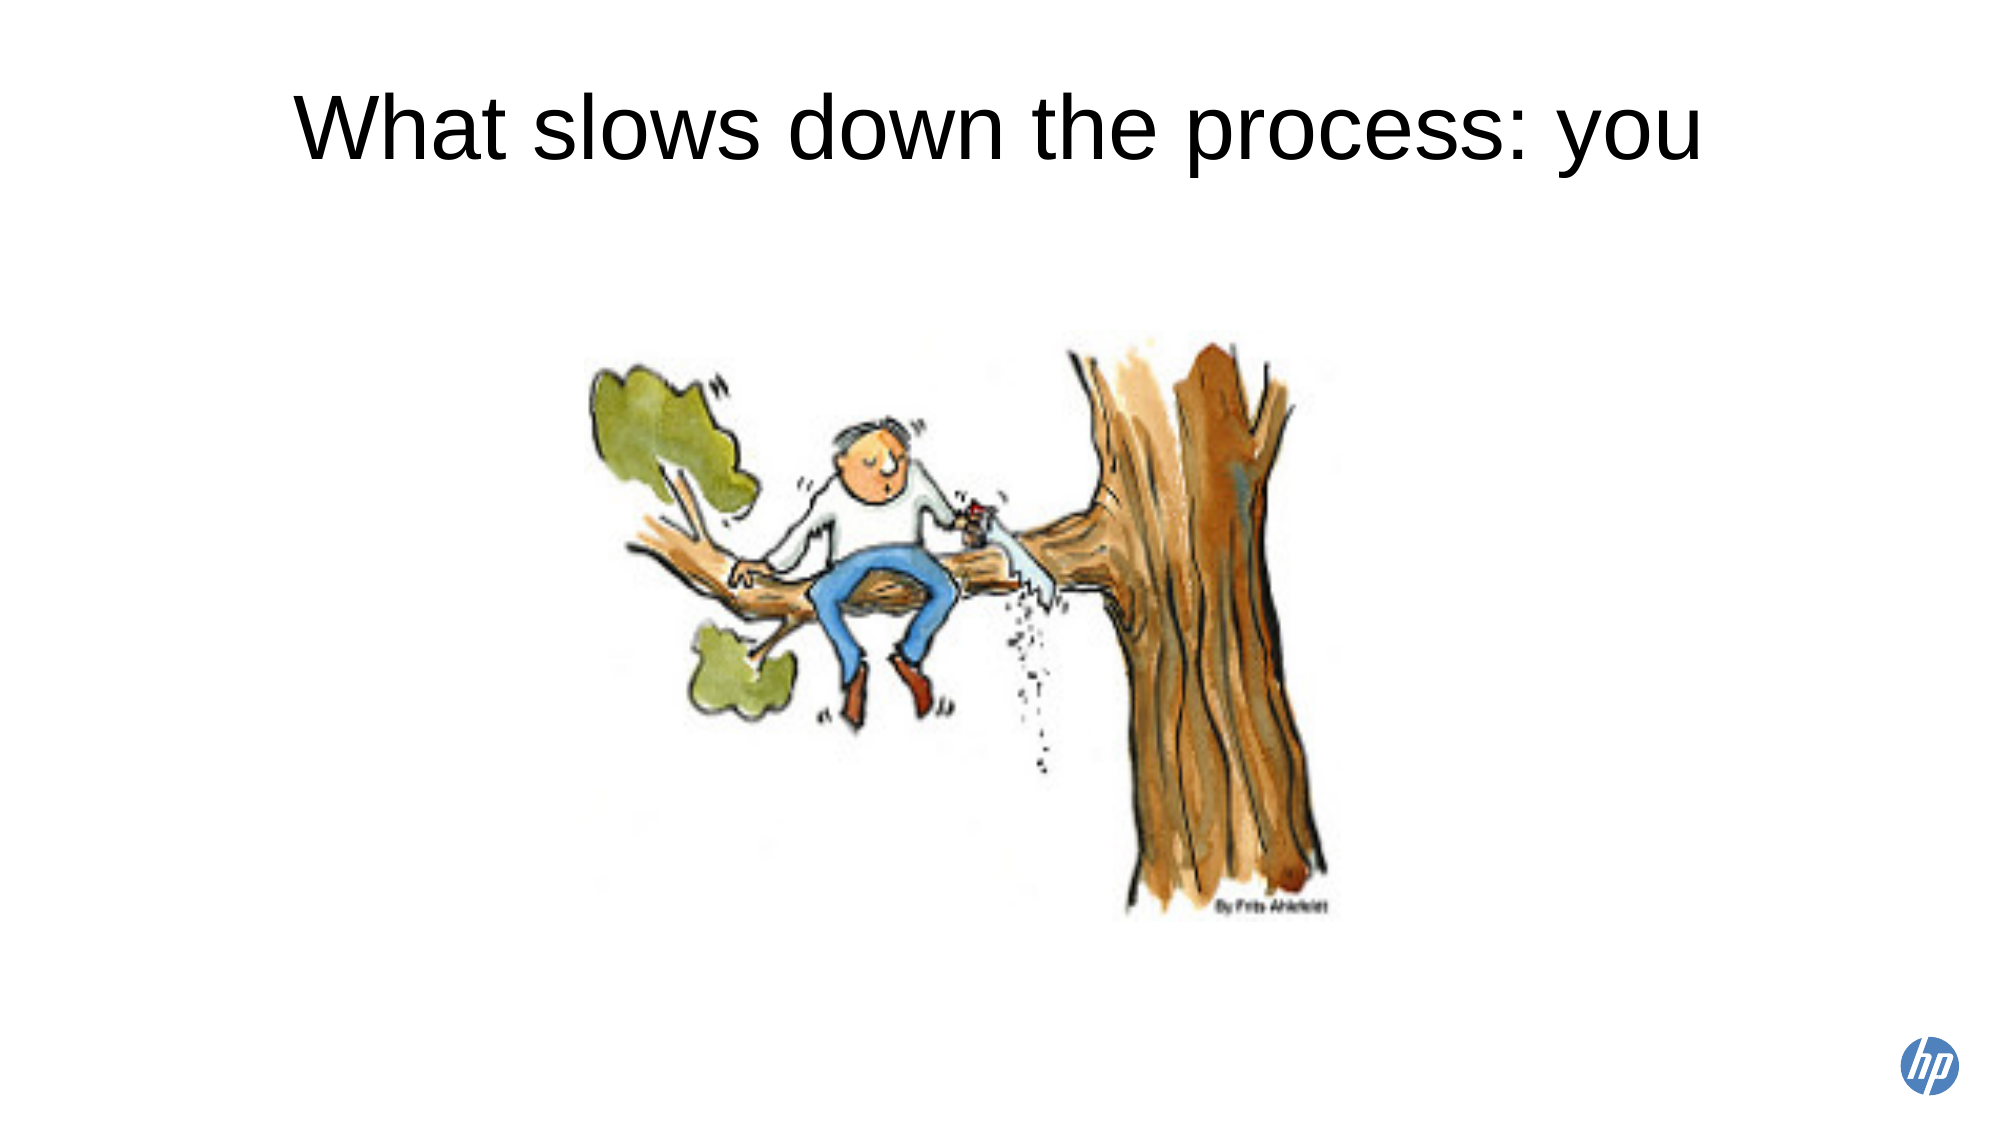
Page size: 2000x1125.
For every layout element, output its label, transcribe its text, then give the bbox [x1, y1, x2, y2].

picture [584, 330, 1341, 922]
title What slows down the process: you [0, 0, 2000, 255]
